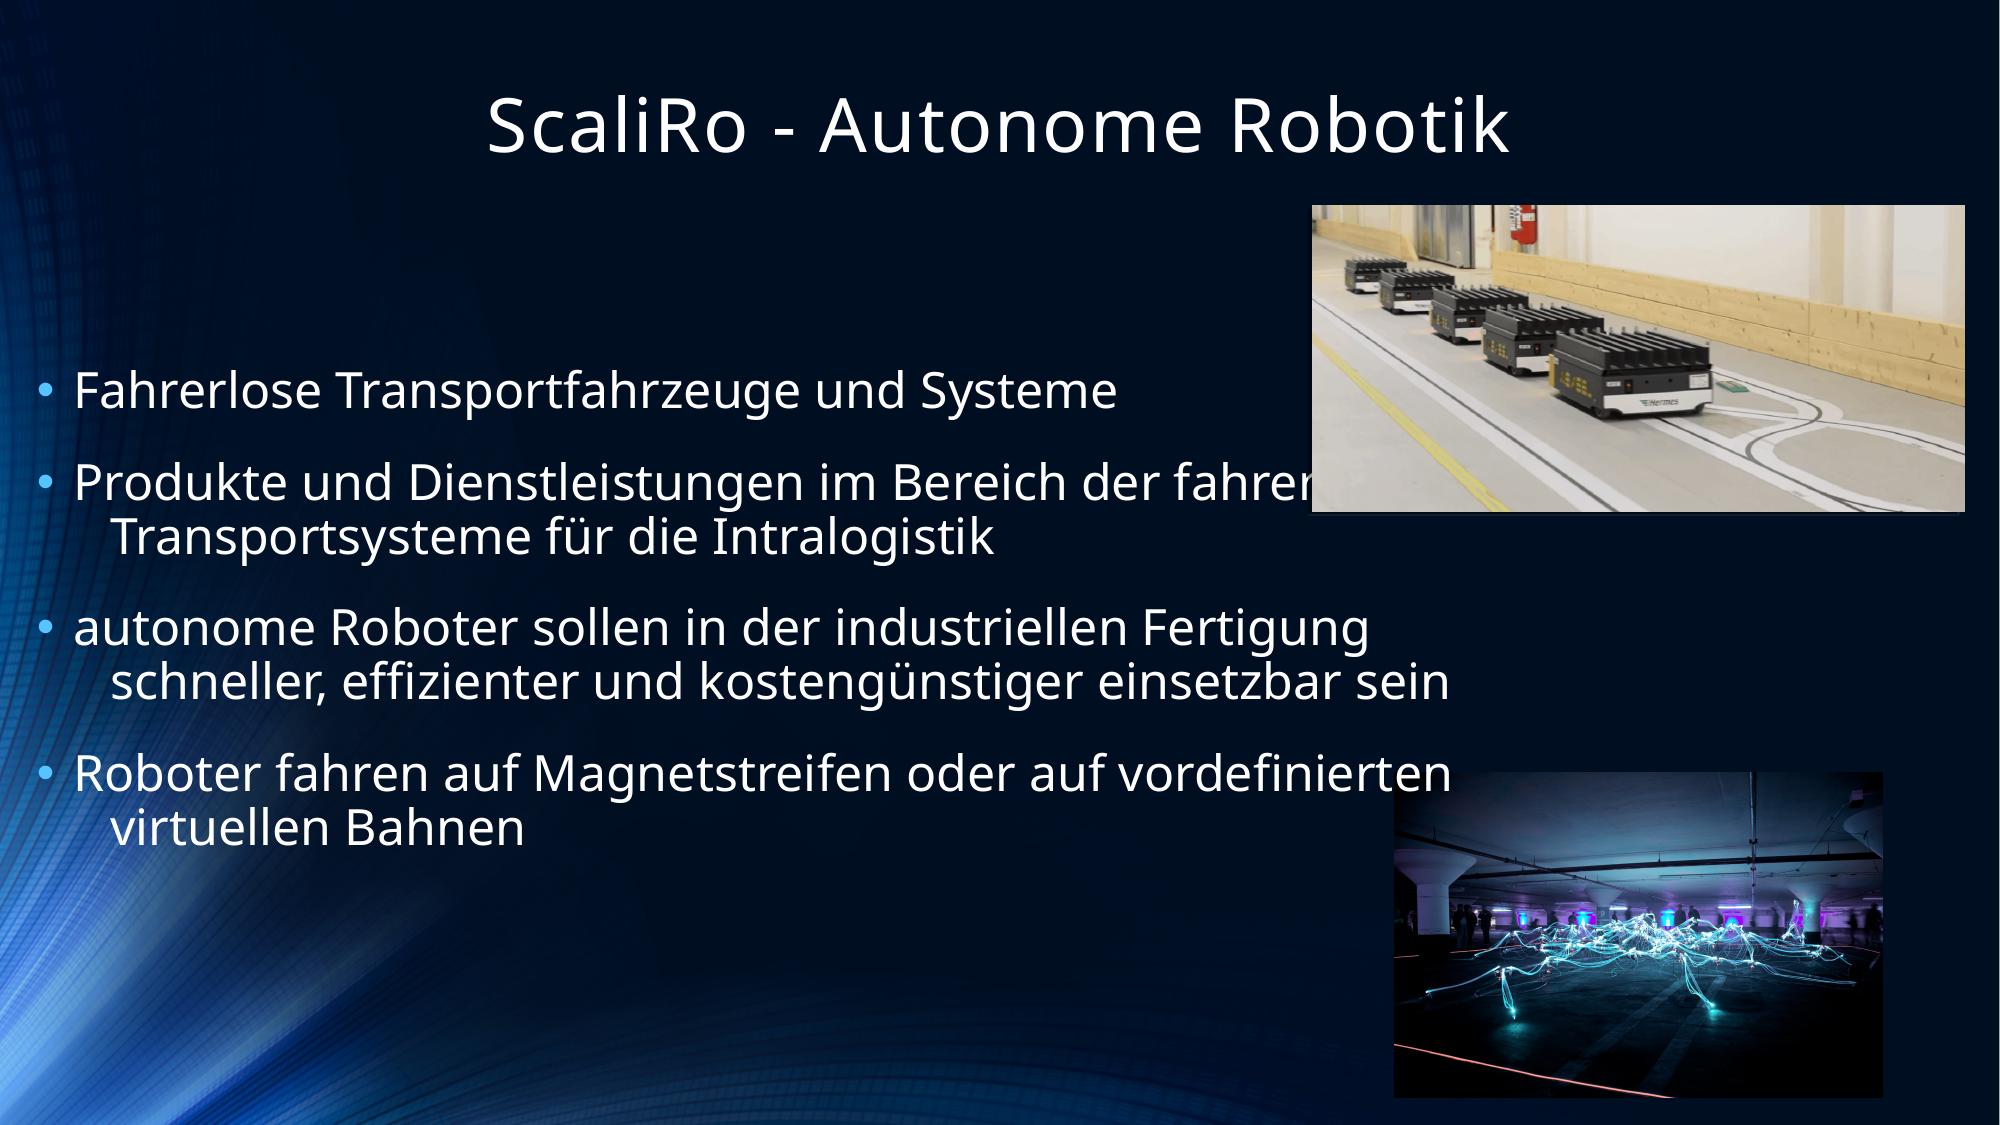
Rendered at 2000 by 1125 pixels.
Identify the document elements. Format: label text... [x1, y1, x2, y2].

text_box ScaliRo - Autonome Robotik [249, 62, 1750, 177]
list Fahrerlose Transportfahrzeuge und Systeme Produkte und Dienstleistungen im Bereich der fahrerlosen Transportsysteme für die Intralogistik autonome Roboter sollen in der industriellen Fertigung schneller, effizienter und kostengünstiger einsetzbar sein Roboter fahren auf Magnetstreifen oder auf vordefinierten virtuellen Bahnen [21, 358, 1521, 885]
picture [1312, 205, 1965, 512]
picture [1394, 772, 1883, 1099]
